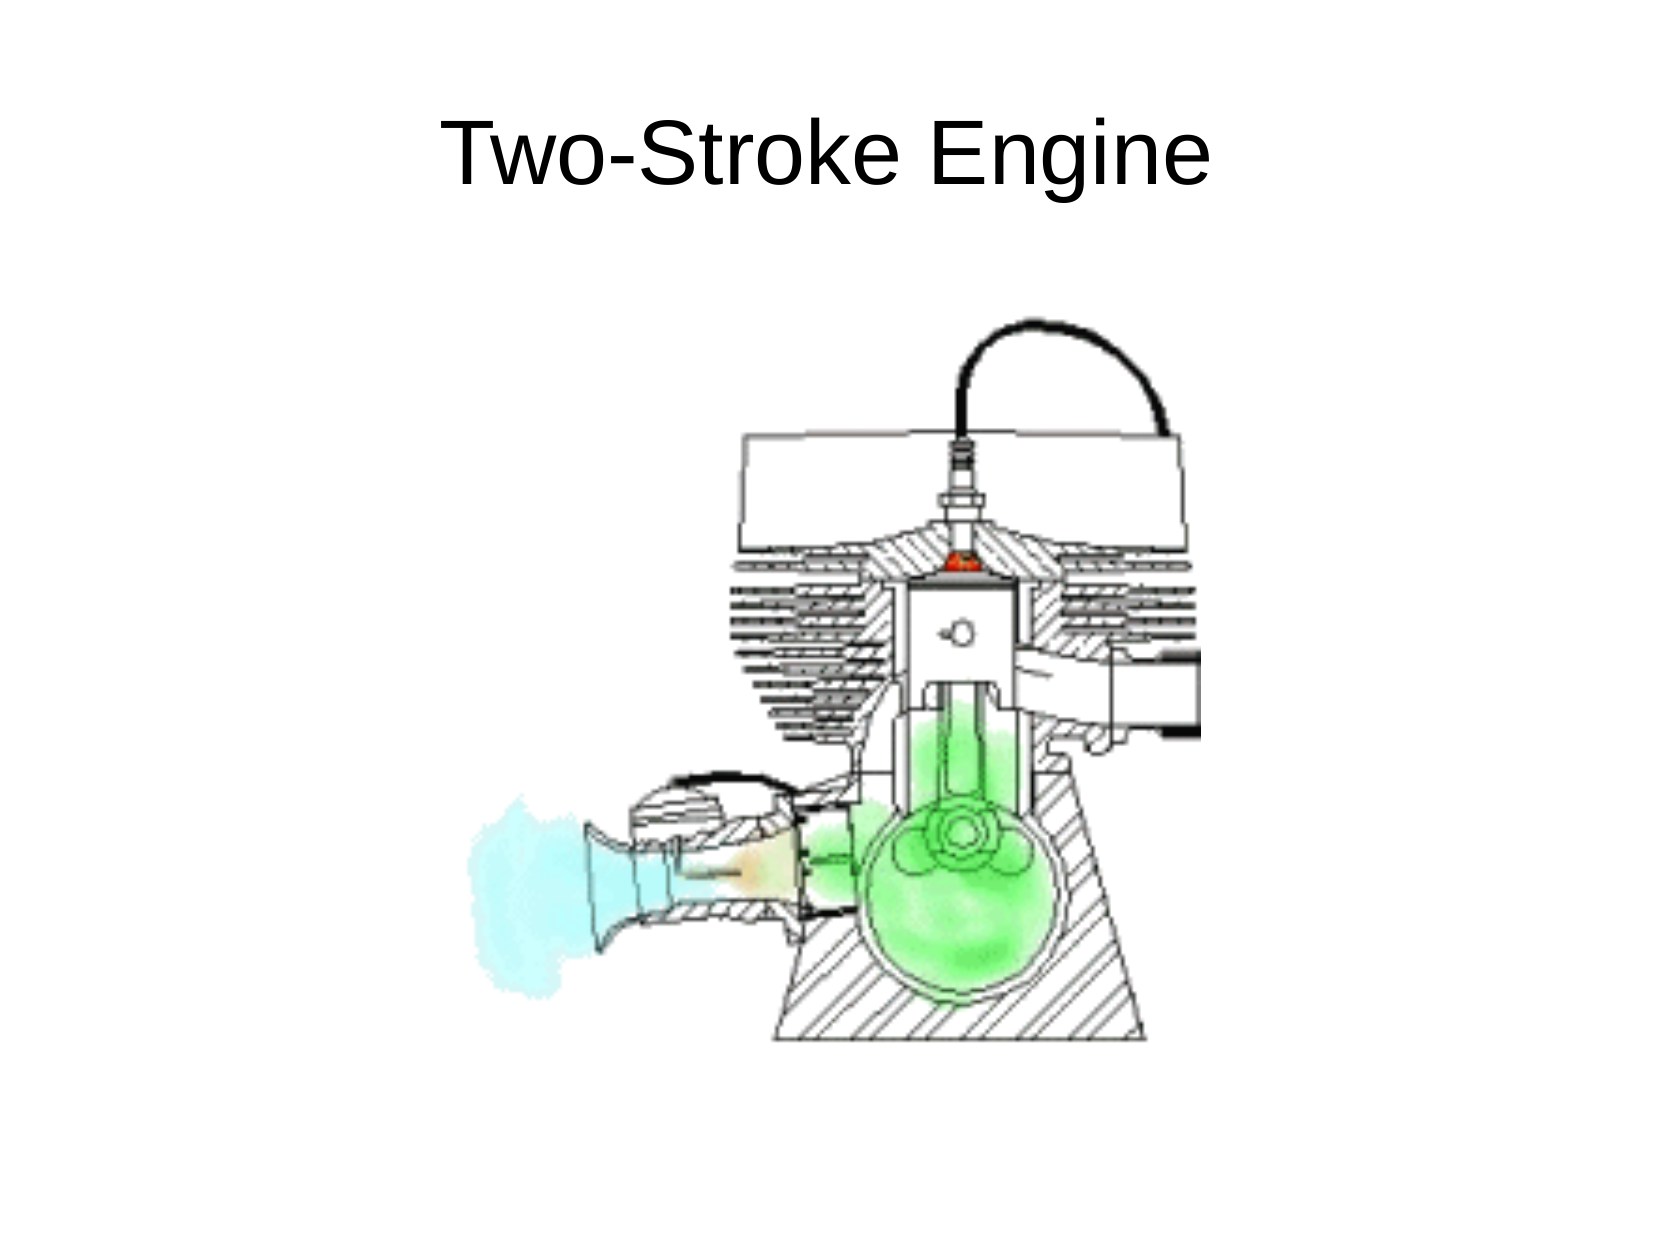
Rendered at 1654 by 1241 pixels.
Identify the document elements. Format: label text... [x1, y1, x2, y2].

picture [450, 307, 1201, 1066]
title Two-Stroke Engine [82, 49, 1571, 257]
